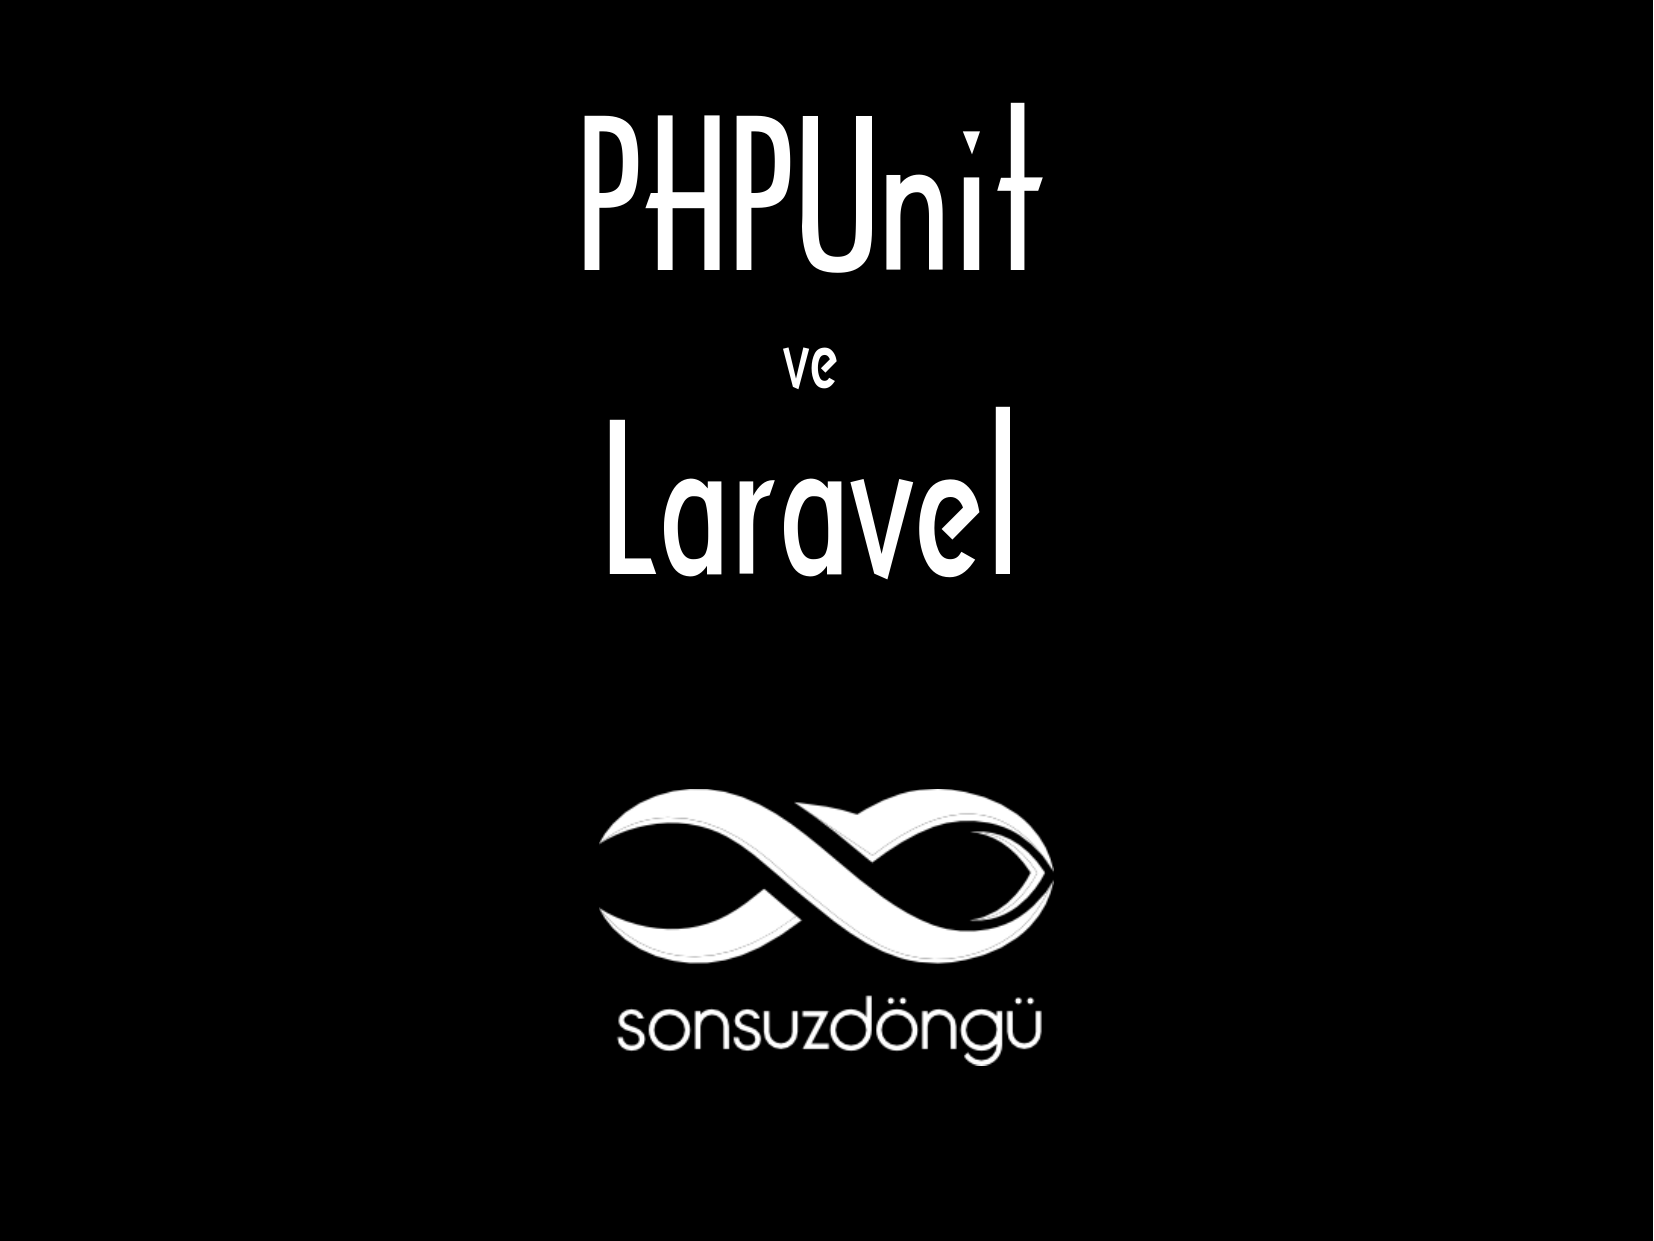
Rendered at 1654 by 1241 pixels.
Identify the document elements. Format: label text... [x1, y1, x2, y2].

text_box PHPUnit ve Laravel [562, 95, 1091, 631]
picture [599, 789, 1054, 1066]
